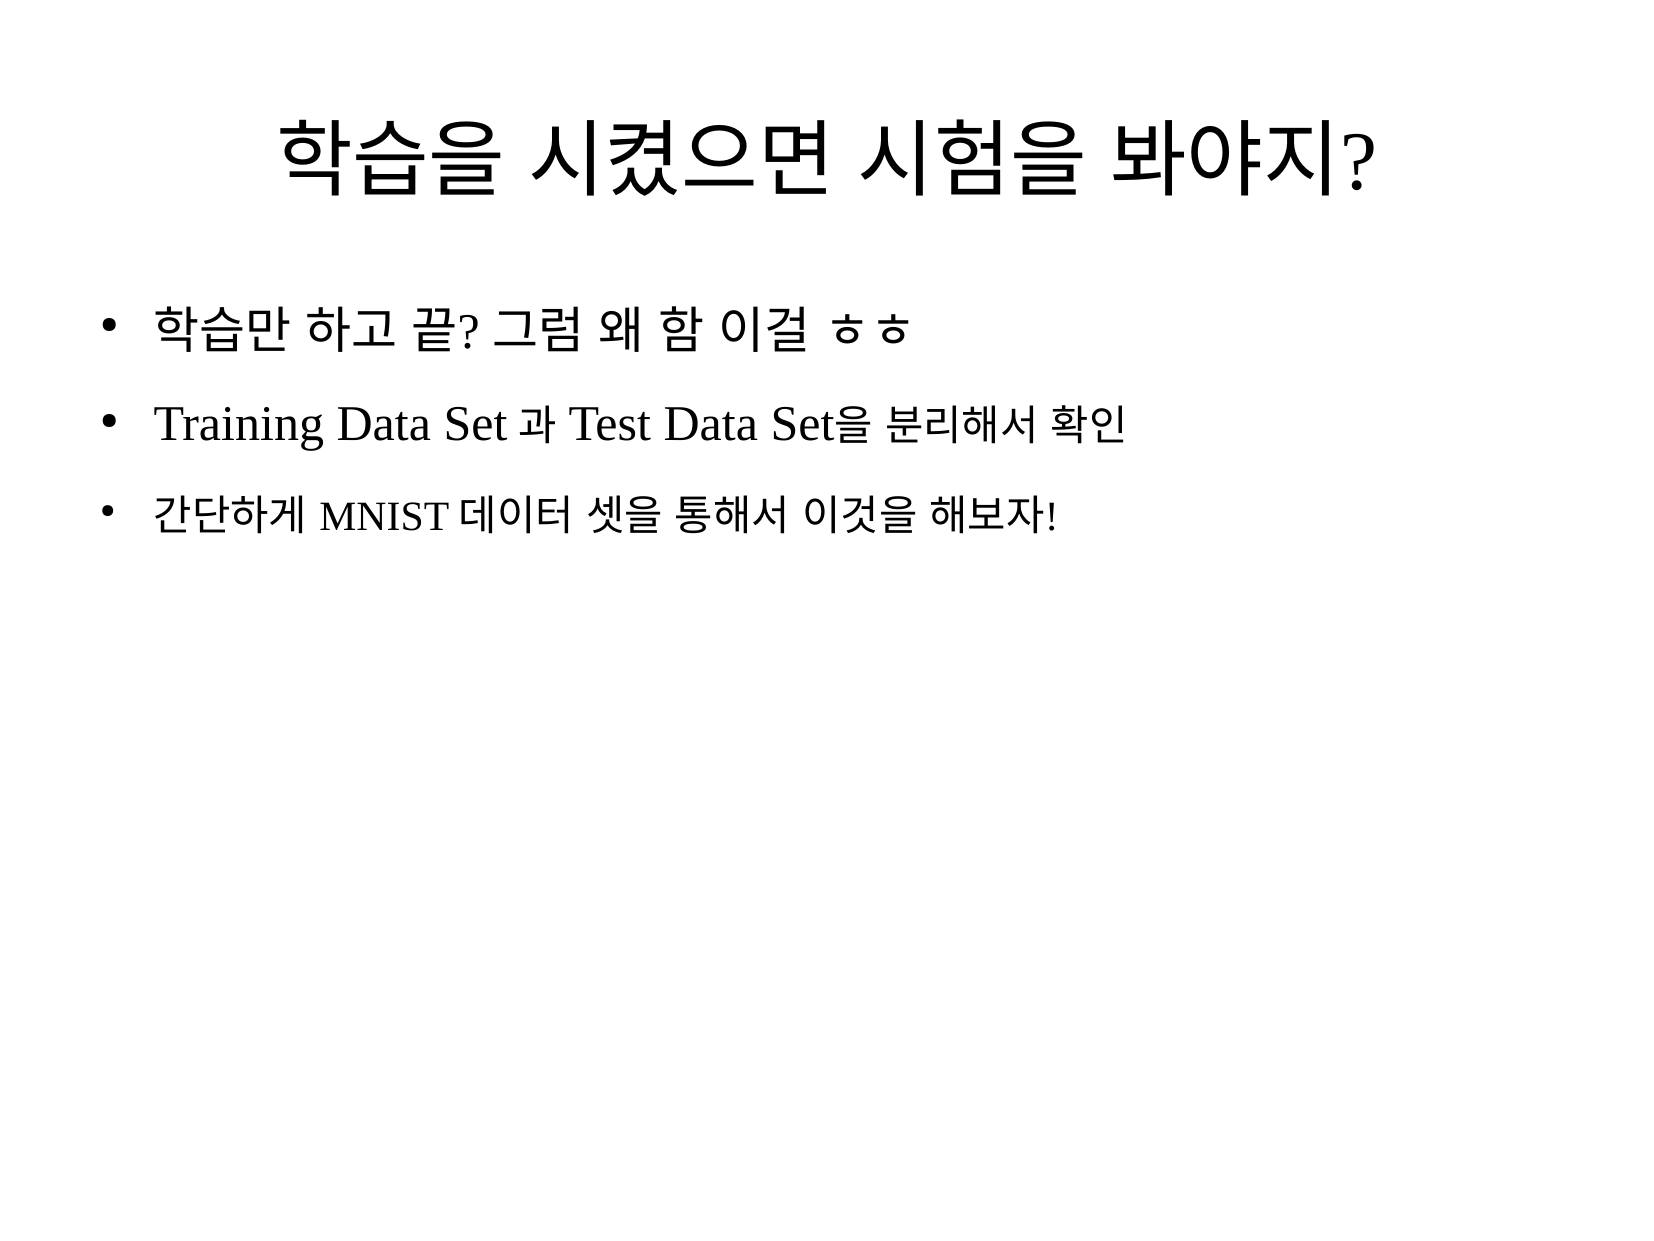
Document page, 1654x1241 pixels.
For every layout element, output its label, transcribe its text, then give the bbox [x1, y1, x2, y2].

list 학습만 하고 끝? 그럼 왜 함 이걸 ㅎㅎ Training Data Set 과 Test Data Set을 분리해서 확인 간단하게 MNIST 데이터 셋을 통해서 이것을 해보자! [82, 290, 1571, 1010]
title 학습을 시켰으면 시험을 봐야지? [82, 49, 1571, 257]
